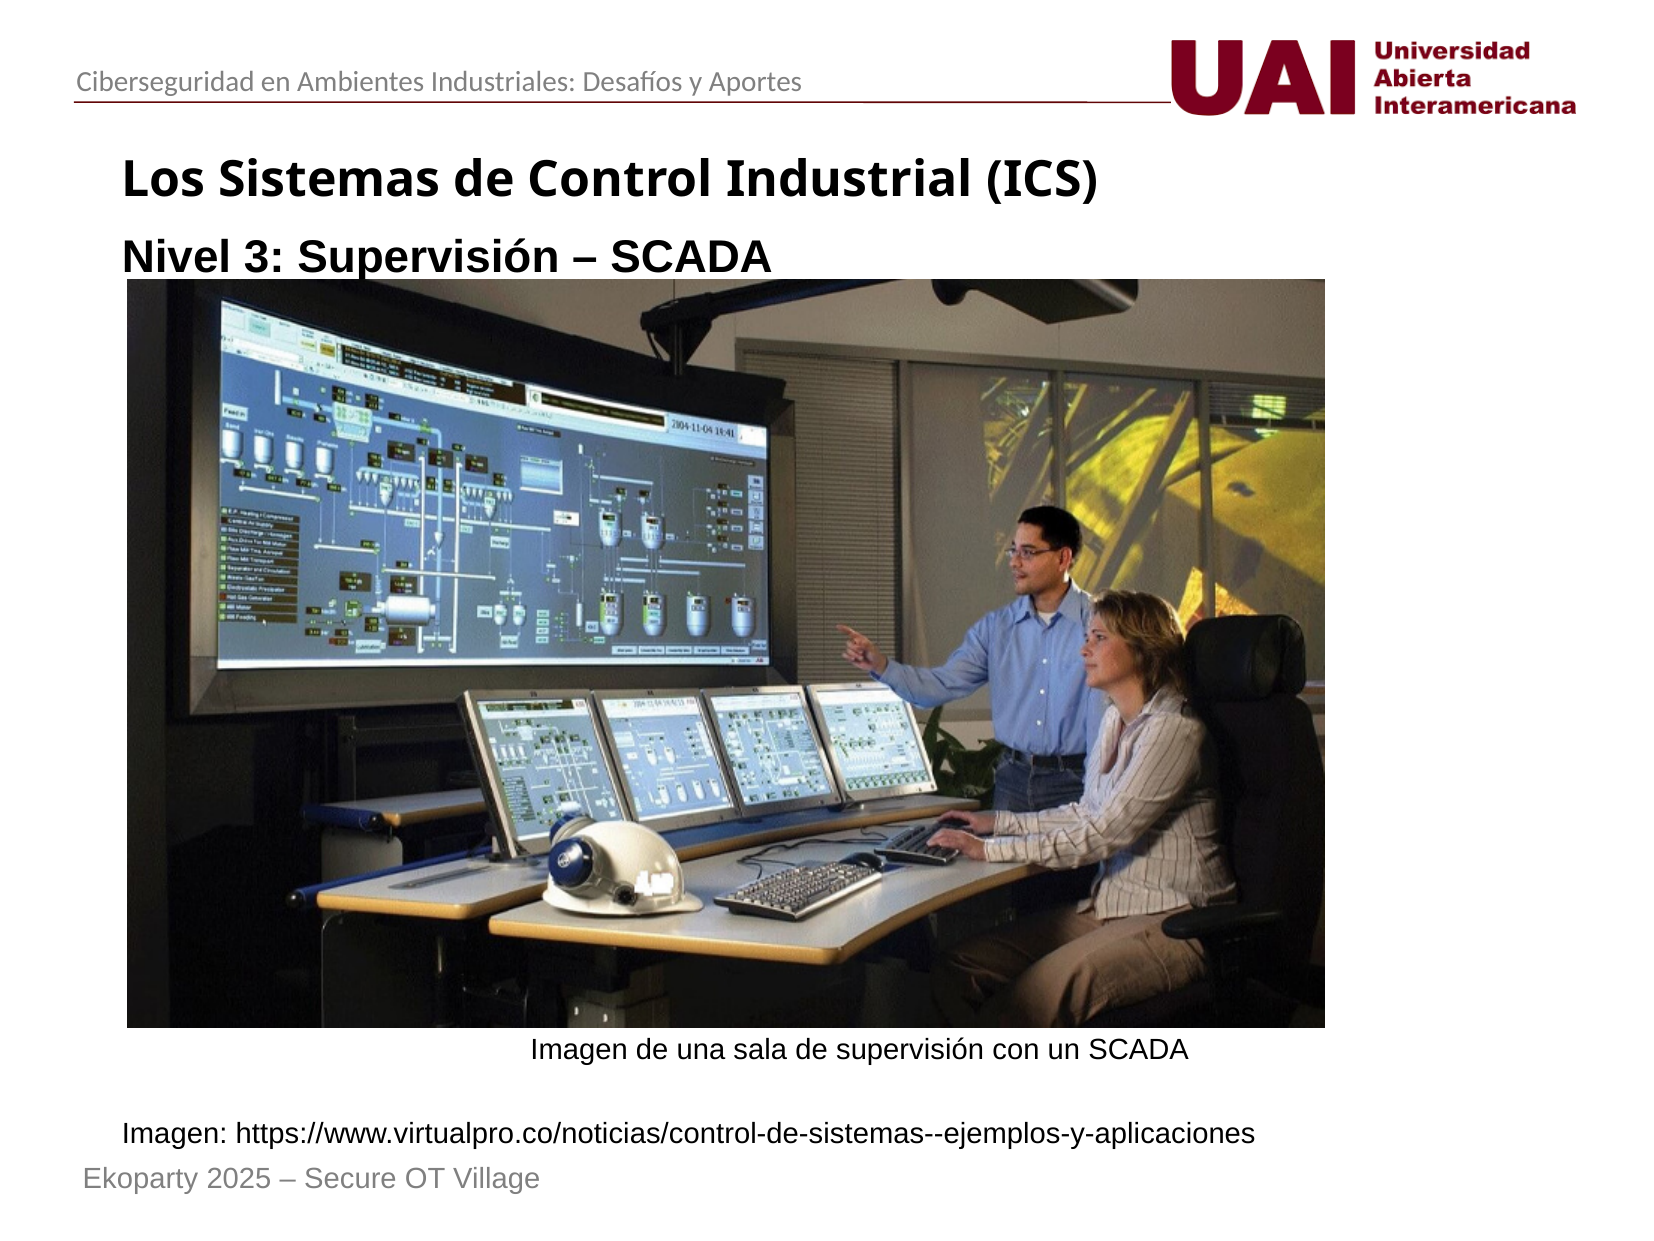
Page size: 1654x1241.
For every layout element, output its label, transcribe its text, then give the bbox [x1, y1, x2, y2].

picture [127, 279, 1325, 1028]
text_box Los Sistemas de Control Industrial (ICS) [106, 135, 1114, 220]
picture [1171, 40, 1577, 116]
text_box Nivel 3: Supervisión – SCADA Imagen de una sala de supervisión con un SCADA Imagen: https://www.virtualpro.co/noticias/control-de-sistemas--ejemplos-y-aplicaciones [107, 223, 1614, 1160]
